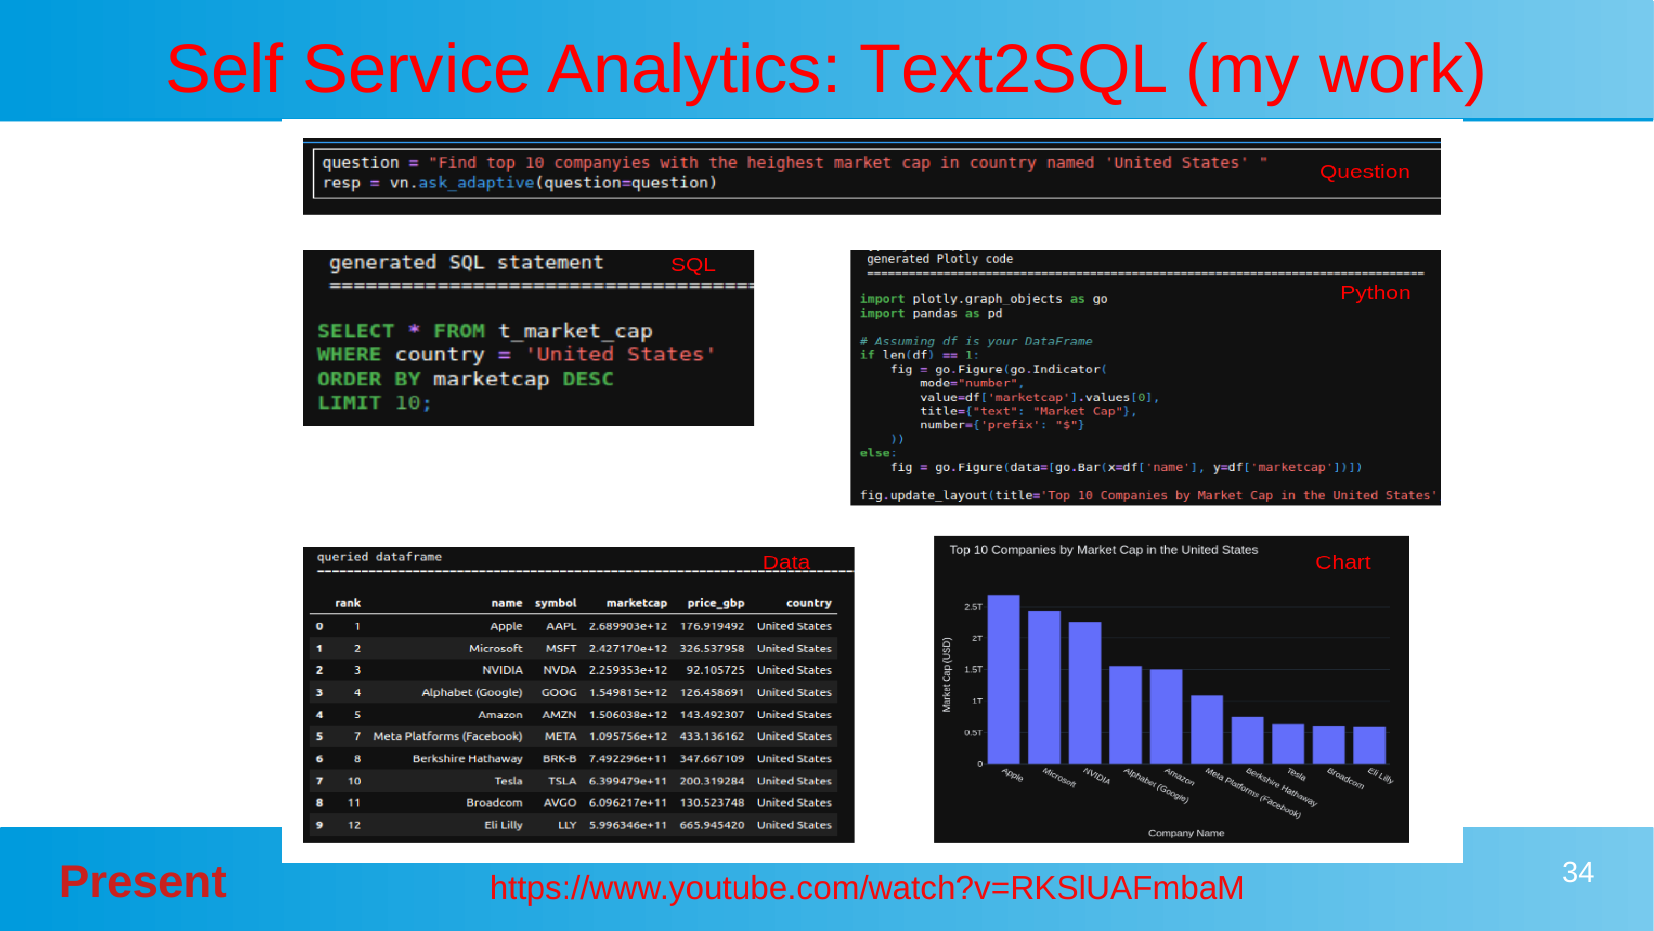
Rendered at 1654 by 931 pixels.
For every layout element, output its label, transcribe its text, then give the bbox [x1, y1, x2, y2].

text_box https://www.youtube.com/watch?v=RKSlUAFmbaM [474, 862, 1276, 919]
title Self Service Analytics: Text2SQL (my work) [59, 29, 1595, 108]
picture [282, 120, 1463, 863]
